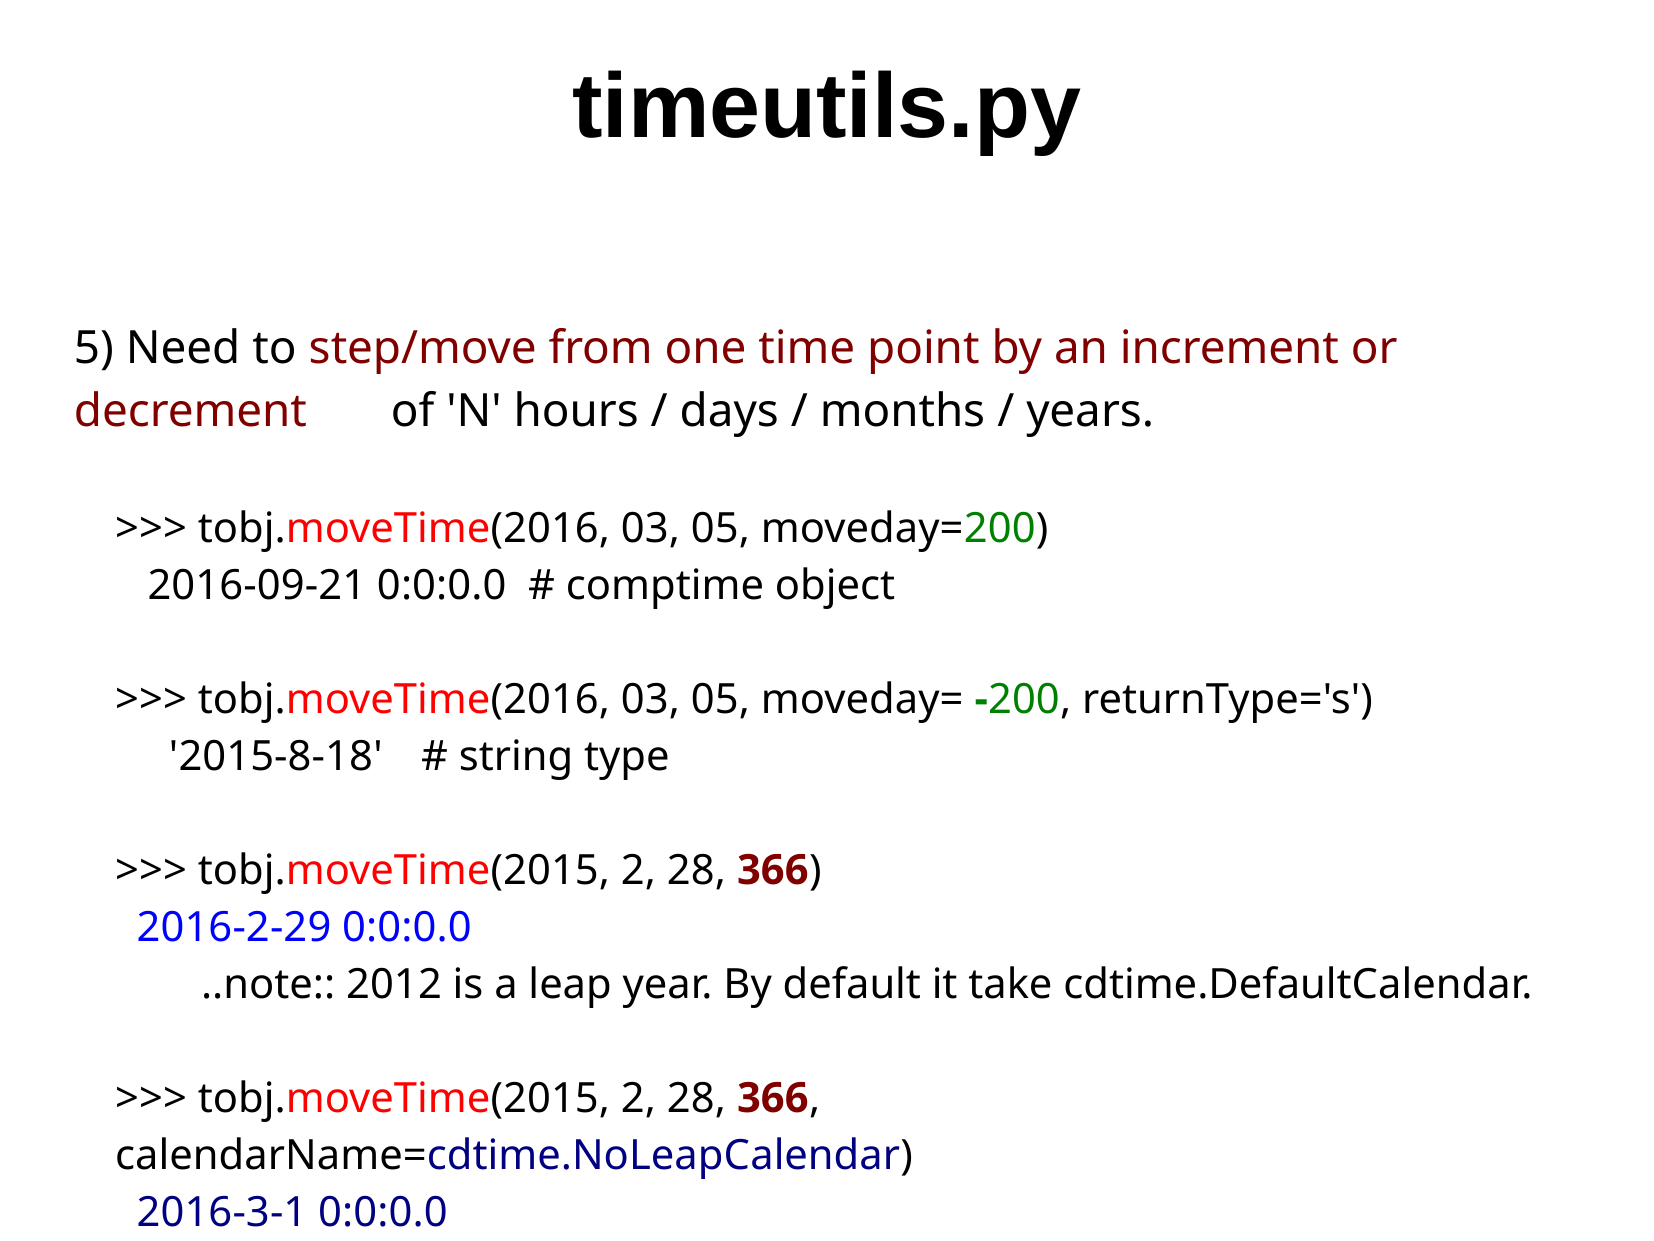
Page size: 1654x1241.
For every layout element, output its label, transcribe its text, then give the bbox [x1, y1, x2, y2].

list 5) Need to step/move from one time point by an increment or decrement of 'N' hours / days / months / years. [59, 307, 1642, 1126]
title timeutils.py [82, 2, 1571, 210]
text_box >>> tobj.moveTime(2016, 03, 05, moveday=200) 2016-09-21 0:0:0.0 # comptime object >>> tobj.moveTime(2016, 03, 05, moveday= -200, returnType='s') '2015-8-18' # string type >>> tobj.moveTime(2015, 2, 28, 366) 2016-2-29 0:0:0.0 ..note:: 2012 is a leap year. By default it take cdtime.DefaultCalendar. >>> tobj.moveTime(2015, 2, 28, 366, calendarName=cdtime.NoLeapCalendar) 2016-3-1 0:0:0.0 [100, 490, 1642, 1241]
